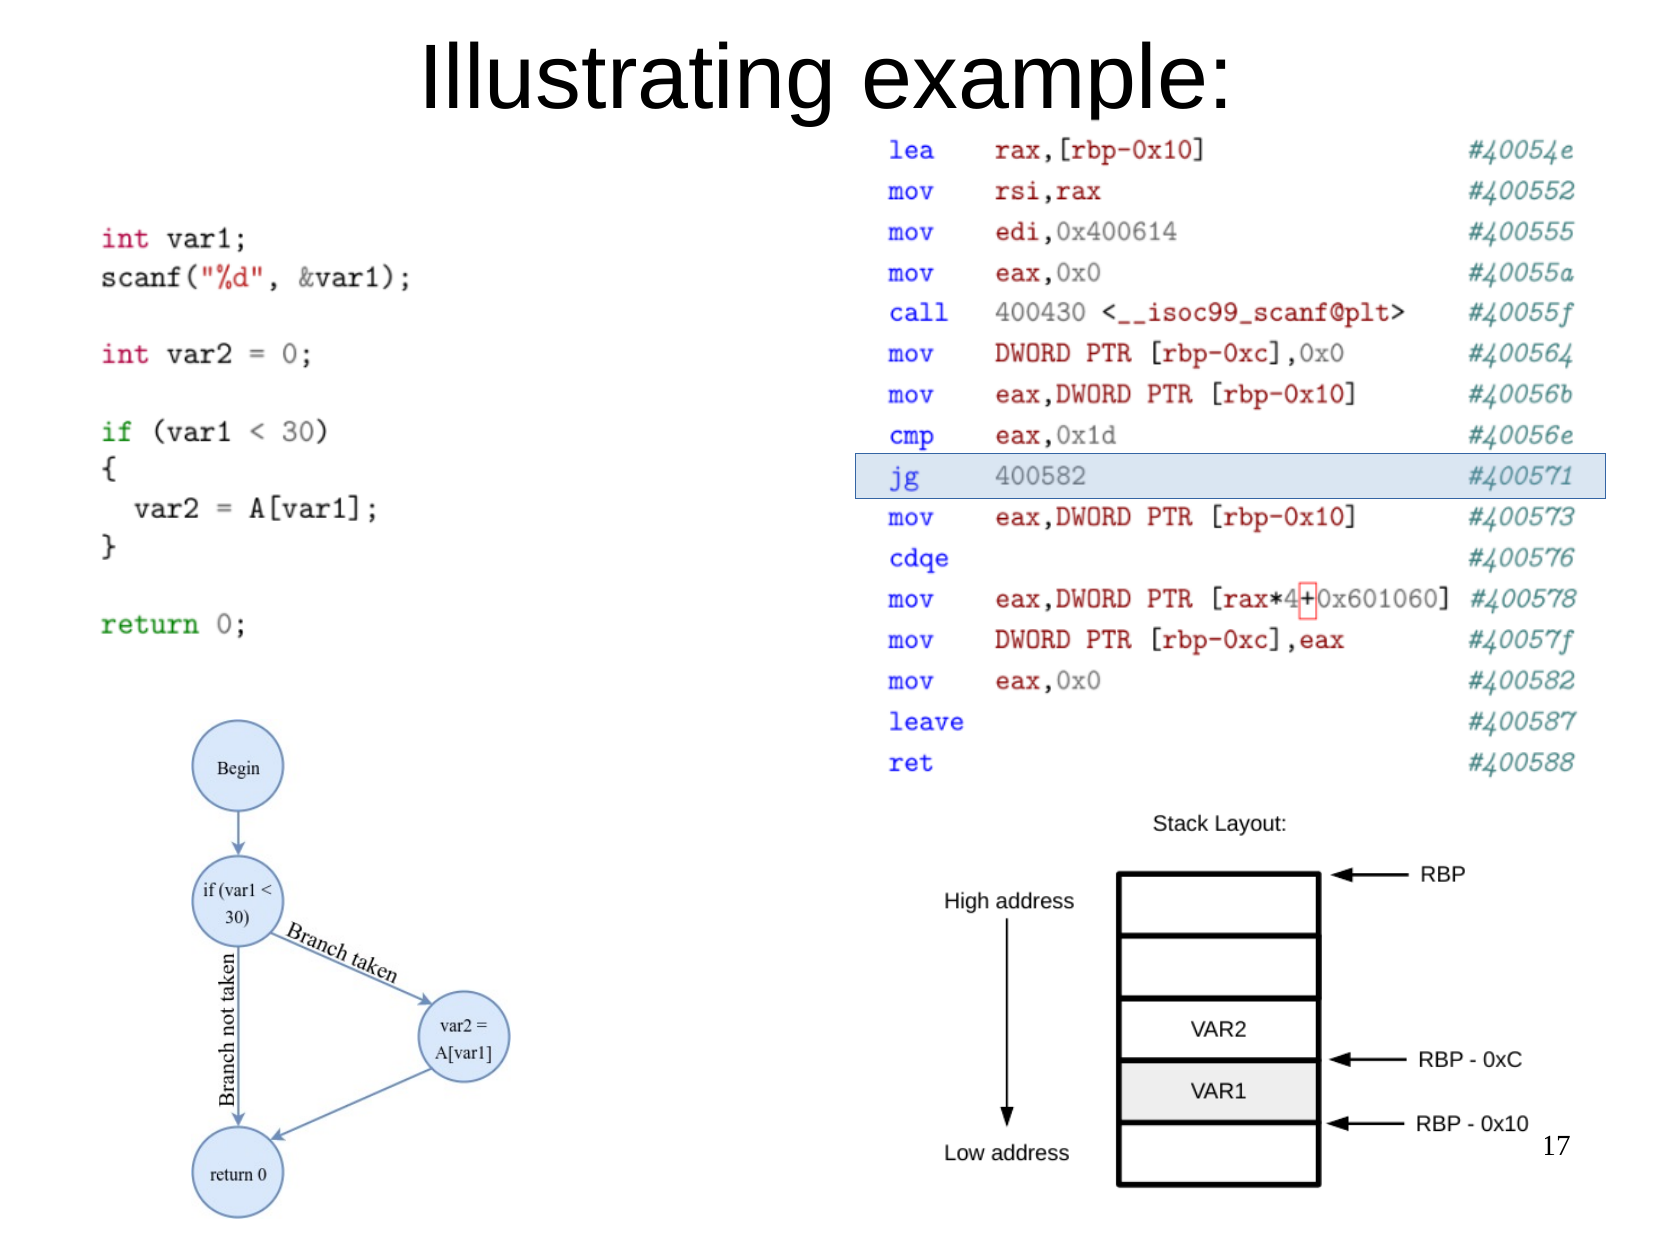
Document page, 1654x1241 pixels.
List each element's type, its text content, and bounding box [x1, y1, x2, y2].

text_box [855, 453, 1606, 499]
title Illustrating example: [82, 0, 1571, 104]
picture [0, 104, 1622, 1241]
